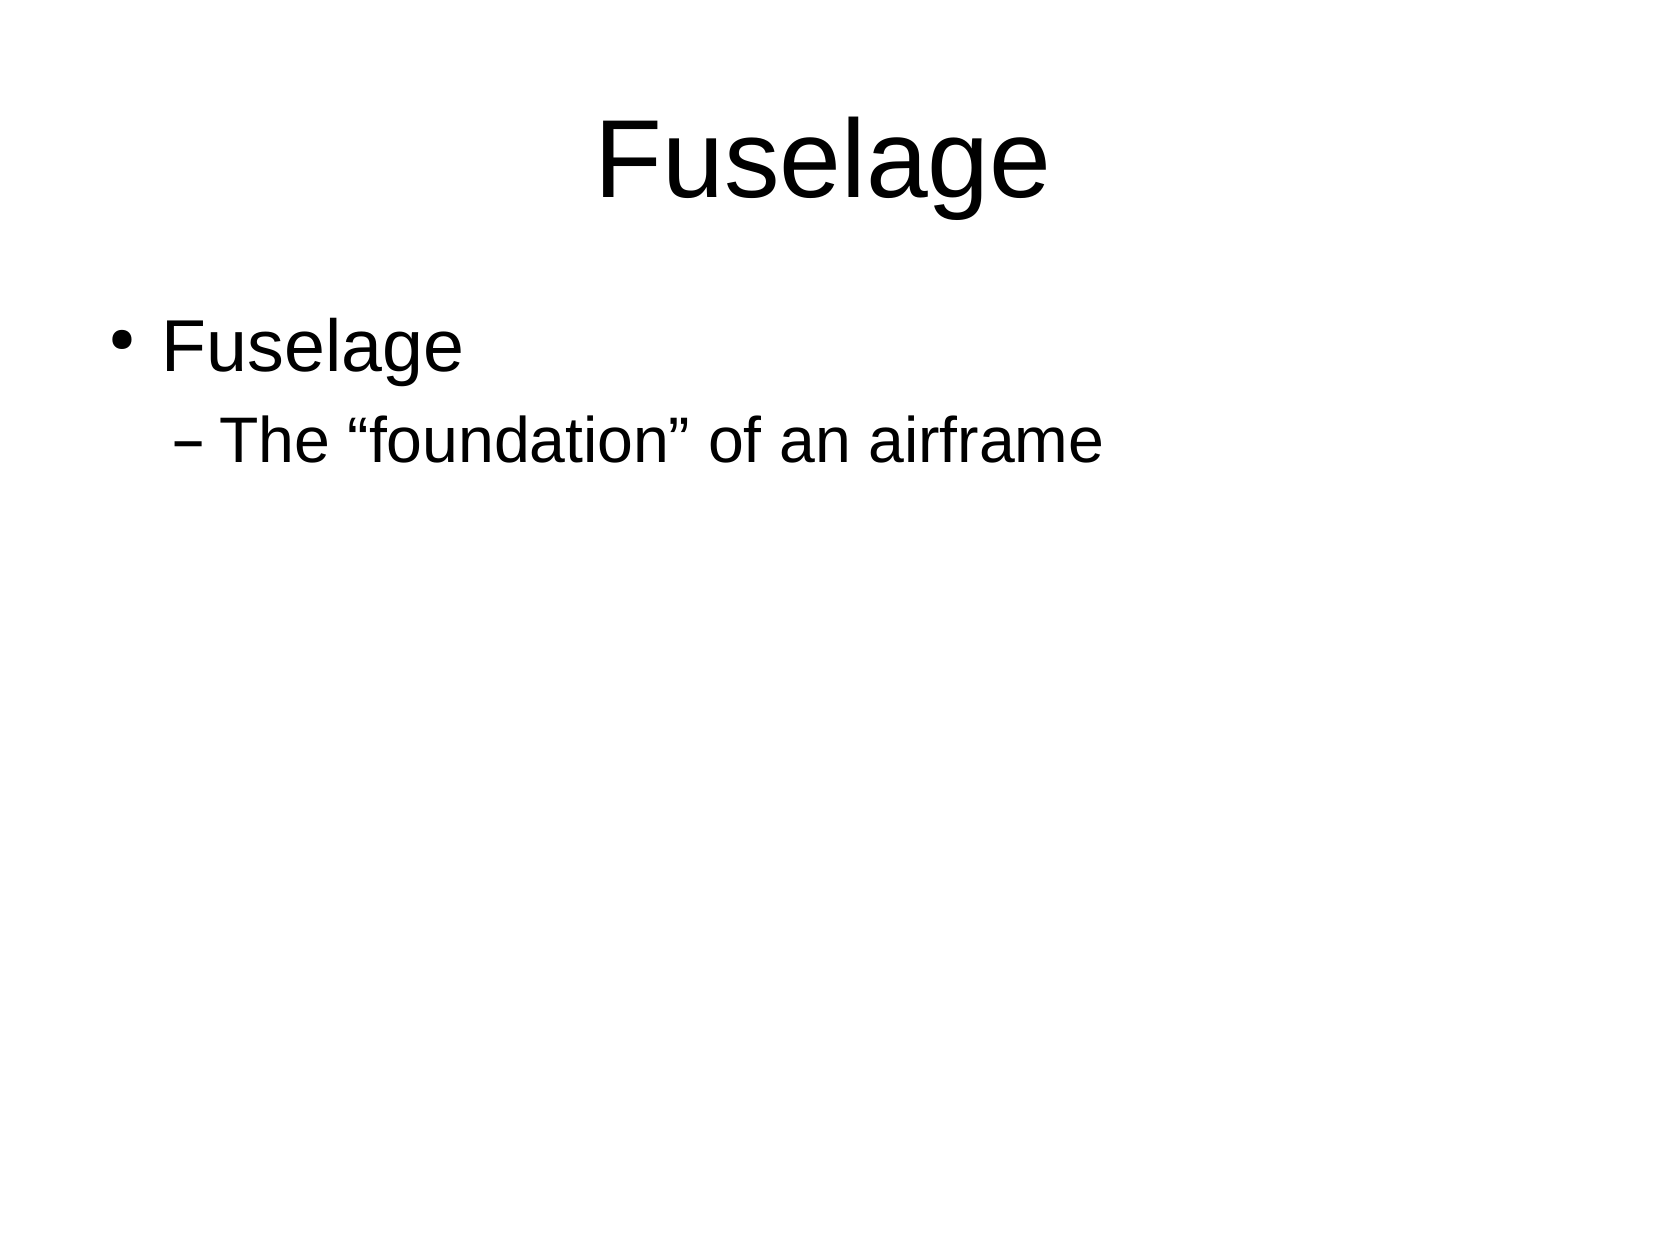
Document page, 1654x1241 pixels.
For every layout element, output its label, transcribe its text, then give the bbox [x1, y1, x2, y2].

title Fuselage [82, 16, 1571, 289]
list Fuselage The “foundation” of an airframe [82, 289, 1571, 1241]
